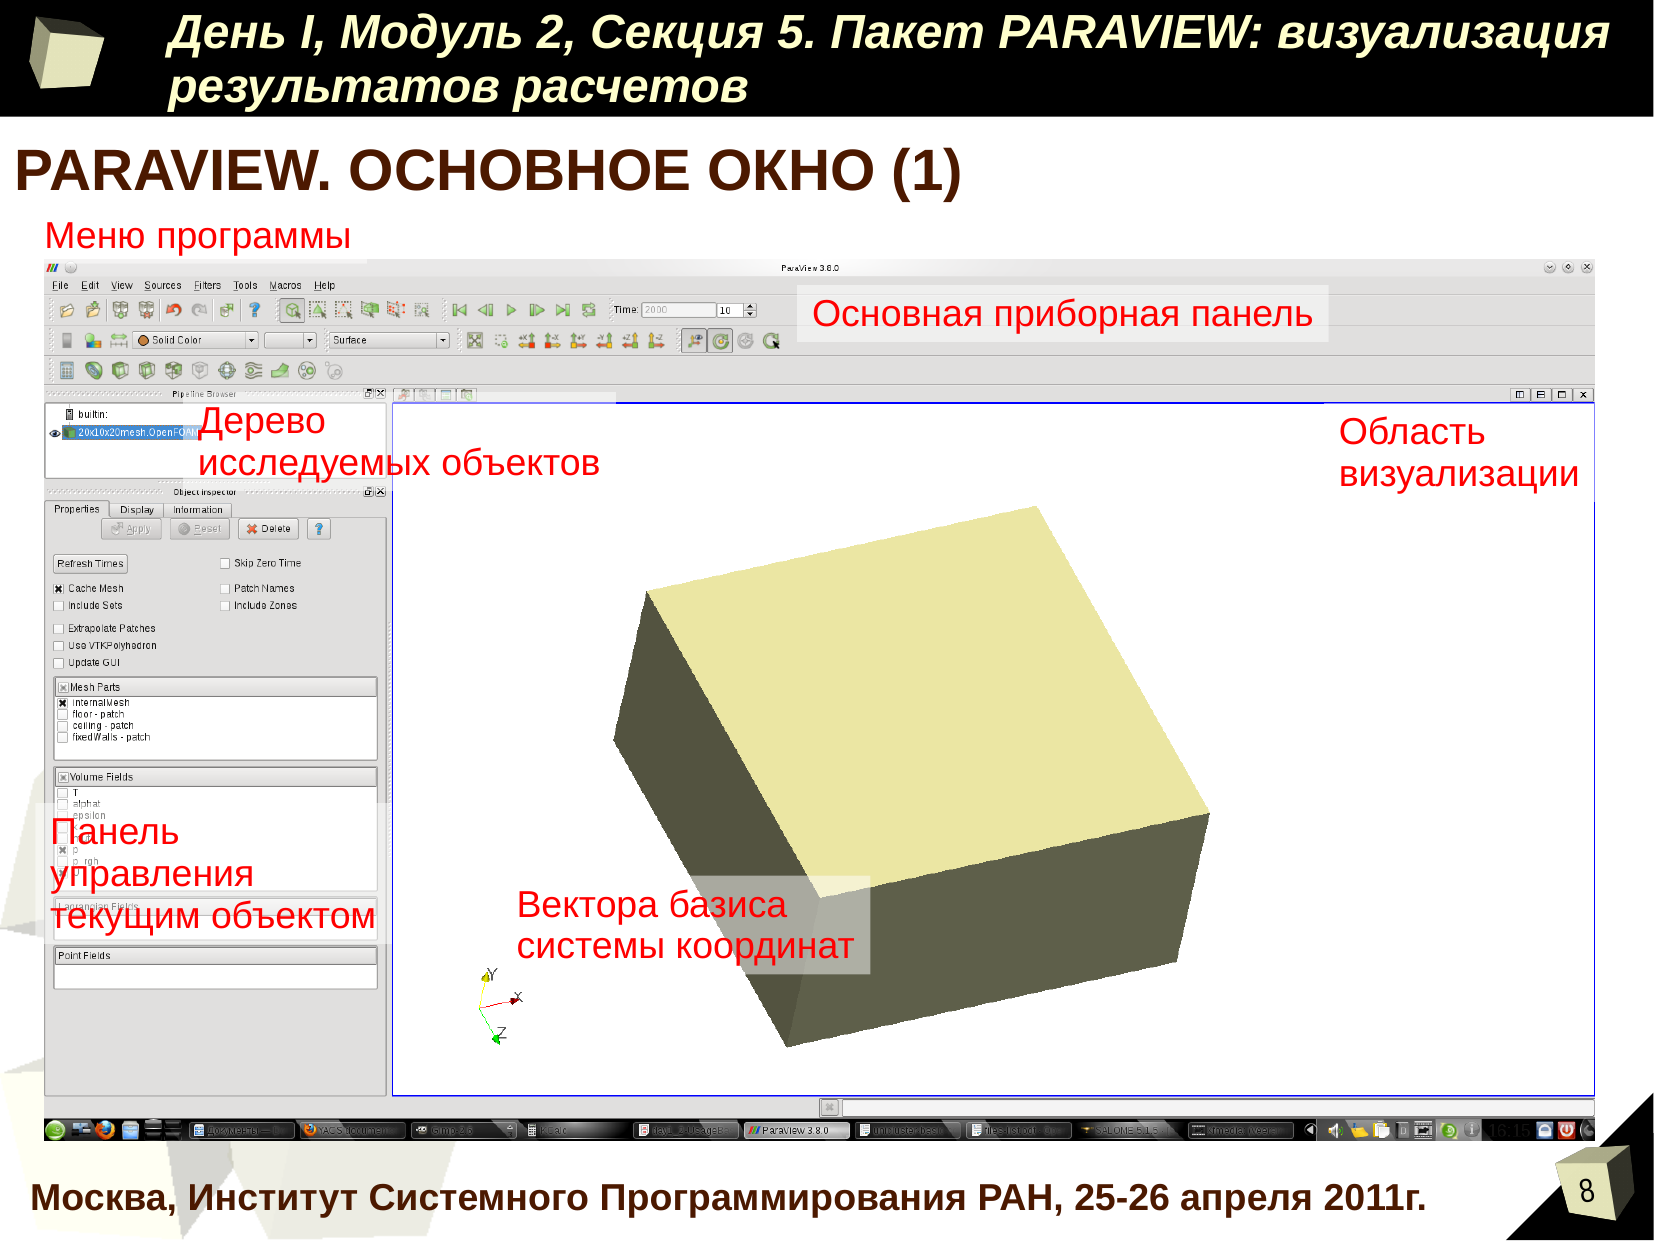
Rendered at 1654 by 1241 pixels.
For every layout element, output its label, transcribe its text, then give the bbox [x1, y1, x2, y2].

text_box Основная приборная панель [797, 285, 1329, 342]
text_box Дерево исследуемых объектов [183, 392, 616, 491]
text_box PARAVIEW. ОСНОВНОЕ ОКНО (1) [0, 130, 1654, 211]
text_box Область визуализации [1324, 403, 1595, 502]
text_box Вектора базиса системы координат [501, 875, 871, 975]
picture [464, 1193, 472, 1198]
text_box Панель управления текущим объектом [35, 803, 392, 944]
text_box Меню программы [29, 206, 367, 264]
picture [0, 259, 1595, 1241]
